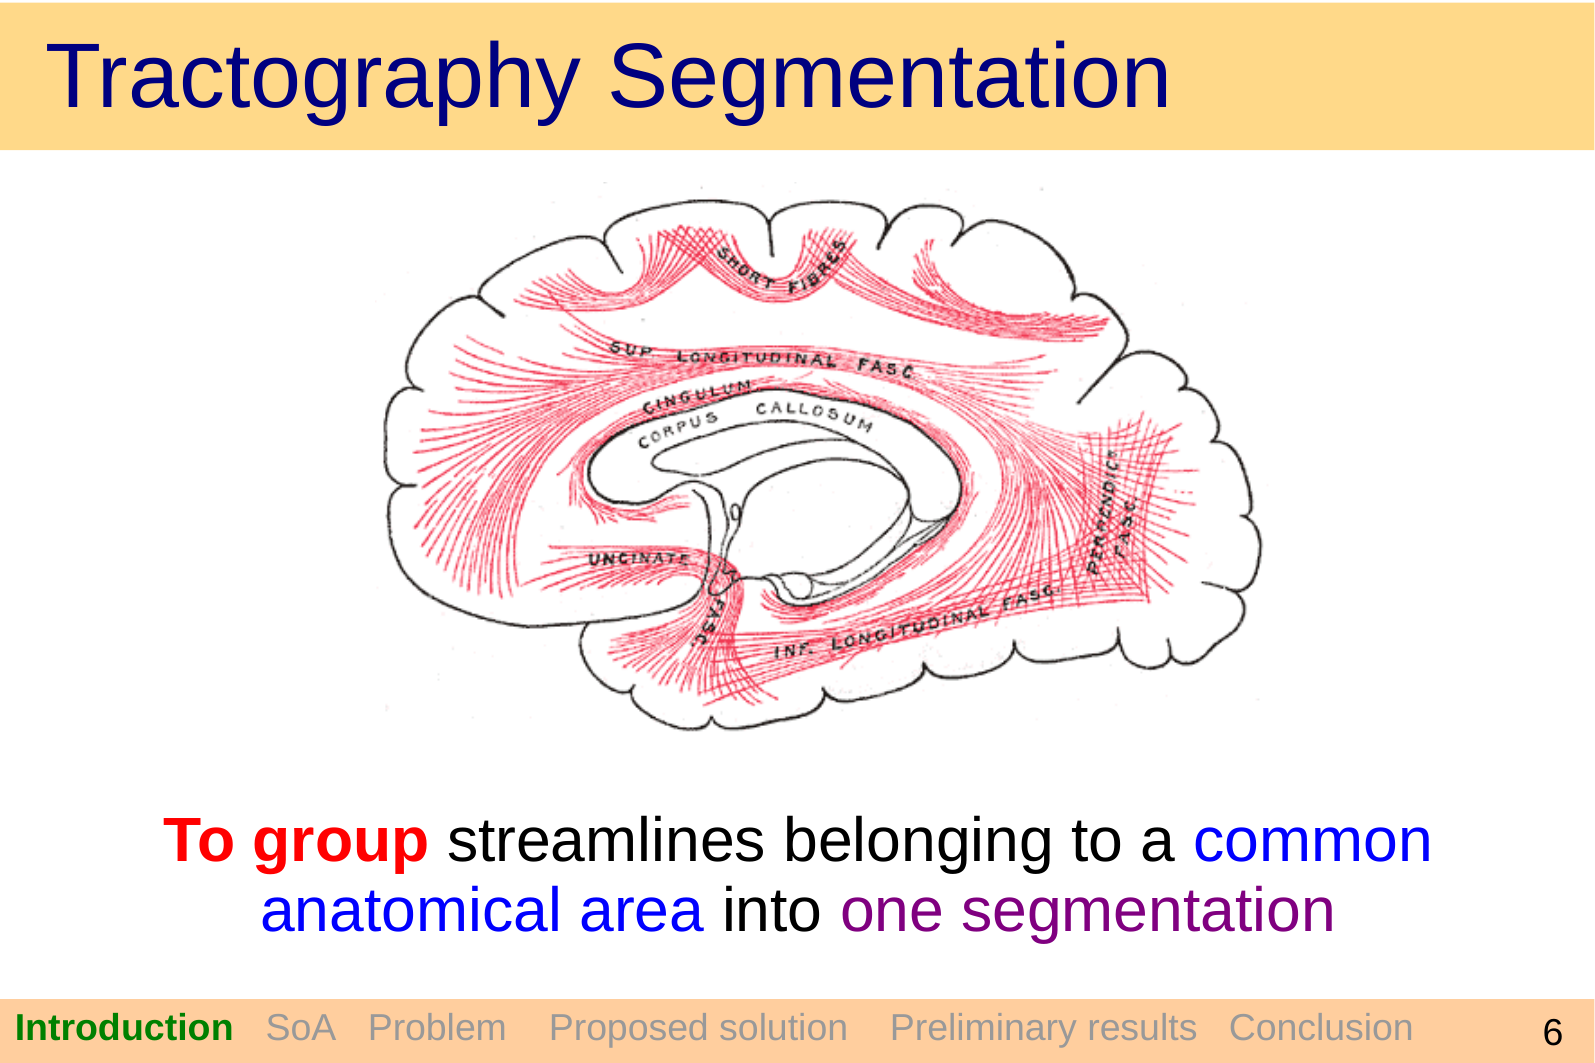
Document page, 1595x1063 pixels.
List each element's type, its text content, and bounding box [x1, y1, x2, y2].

title Tractography Segmentation [0, 2, 1595, 151]
text_box Introduction SoA Problem Proposed solution Preliminary results Conclusion [0, 999, 1595, 1063]
list To group streamlines belonging to a common anatomical area into one segmentation [0, 805, 1540, 993]
text_box <number> [1377, 1003, 1579, 1063]
picture [375, 182, 1276, 735]
